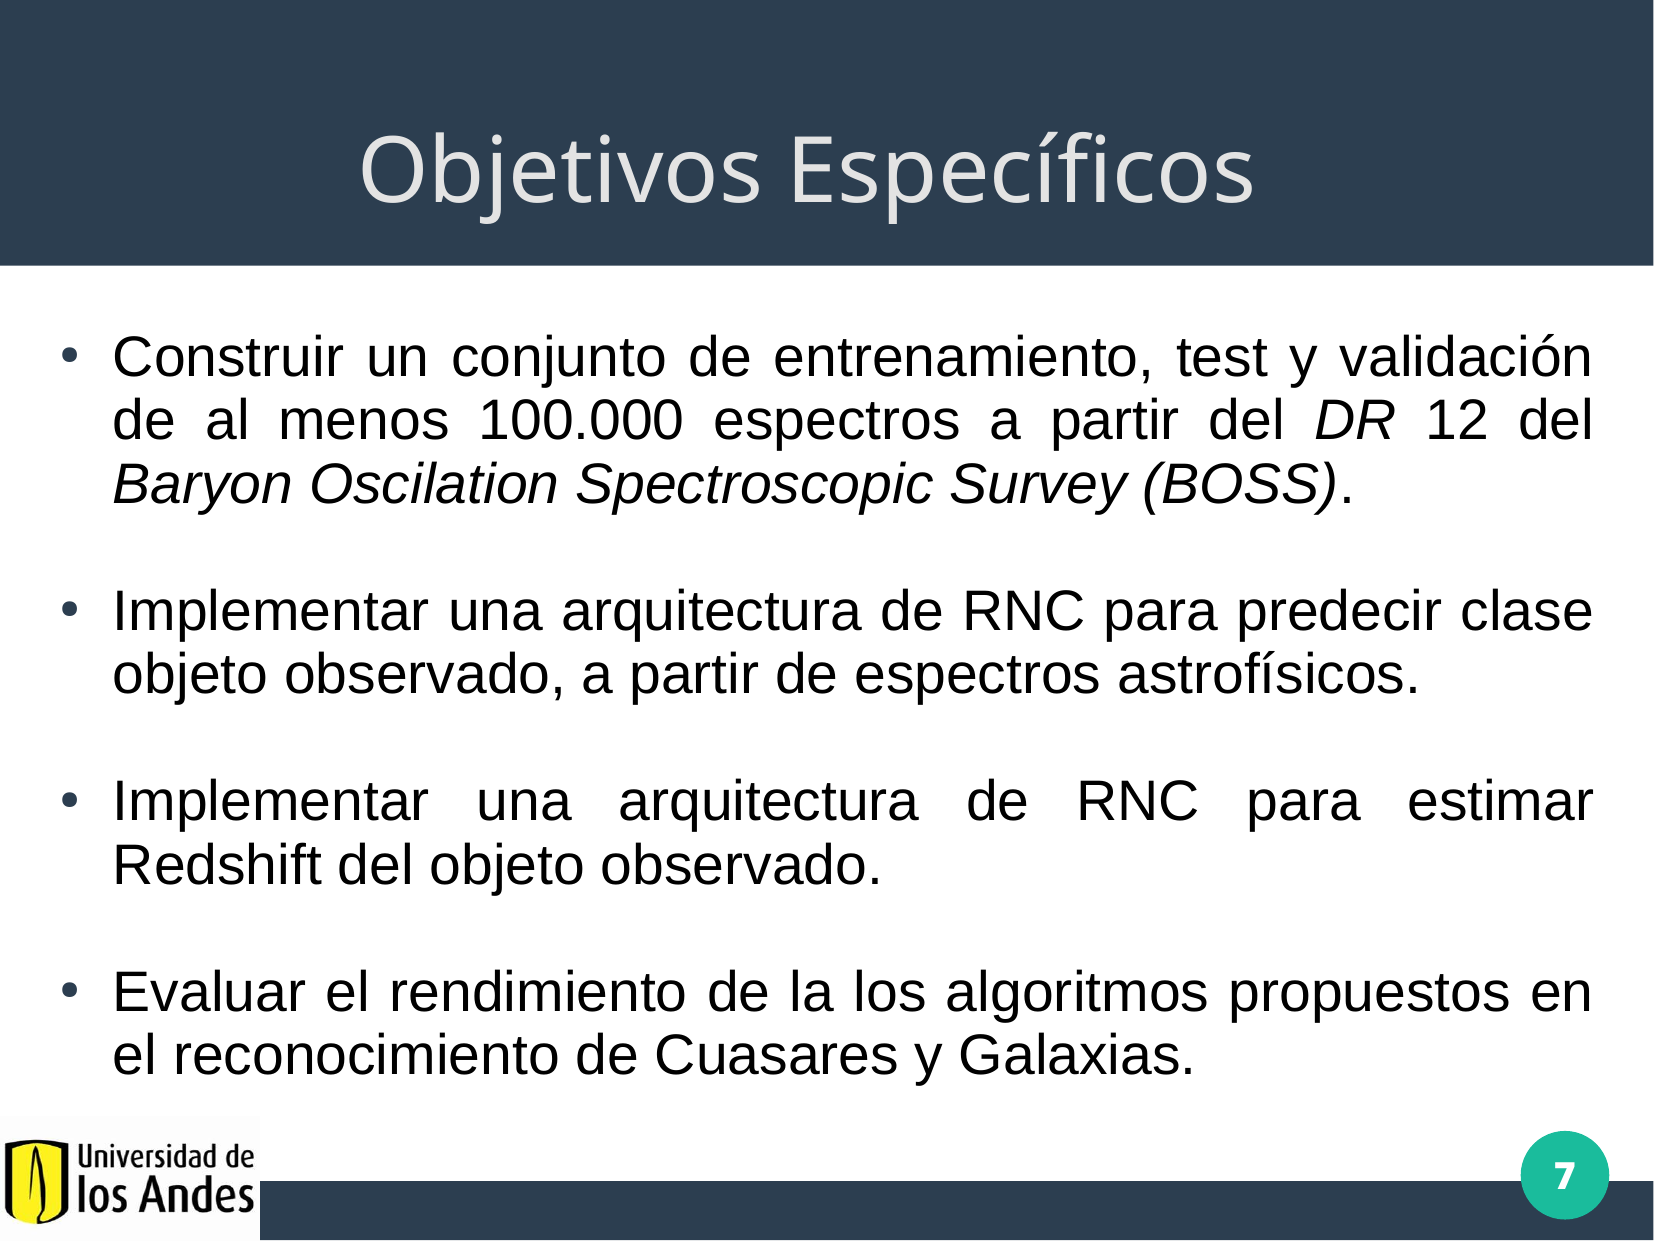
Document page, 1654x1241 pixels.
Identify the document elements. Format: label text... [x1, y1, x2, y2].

picture [0, 1116, 260, 1241]
list Construir un conjunto de entrenamiento, test y validación de al menos 100.000 espectros a partir del DR 12 del Baryon Oscilation Spectroscopic Survey (BOSS). Implementar una arquitectura de RNC para predecir clase objeto observado, a partir de espectros astrofísicos. Implementar una arquitectura de RNC para estimar Redshift del objeto observado. Evaluar el rendimiento de la los algoritmos propuestos en el reconocimiento de Cuasares y Galaxias. [59, 324, 1595, 1152]
title Objetivos Específicos [61, 88, 1598, 246]
